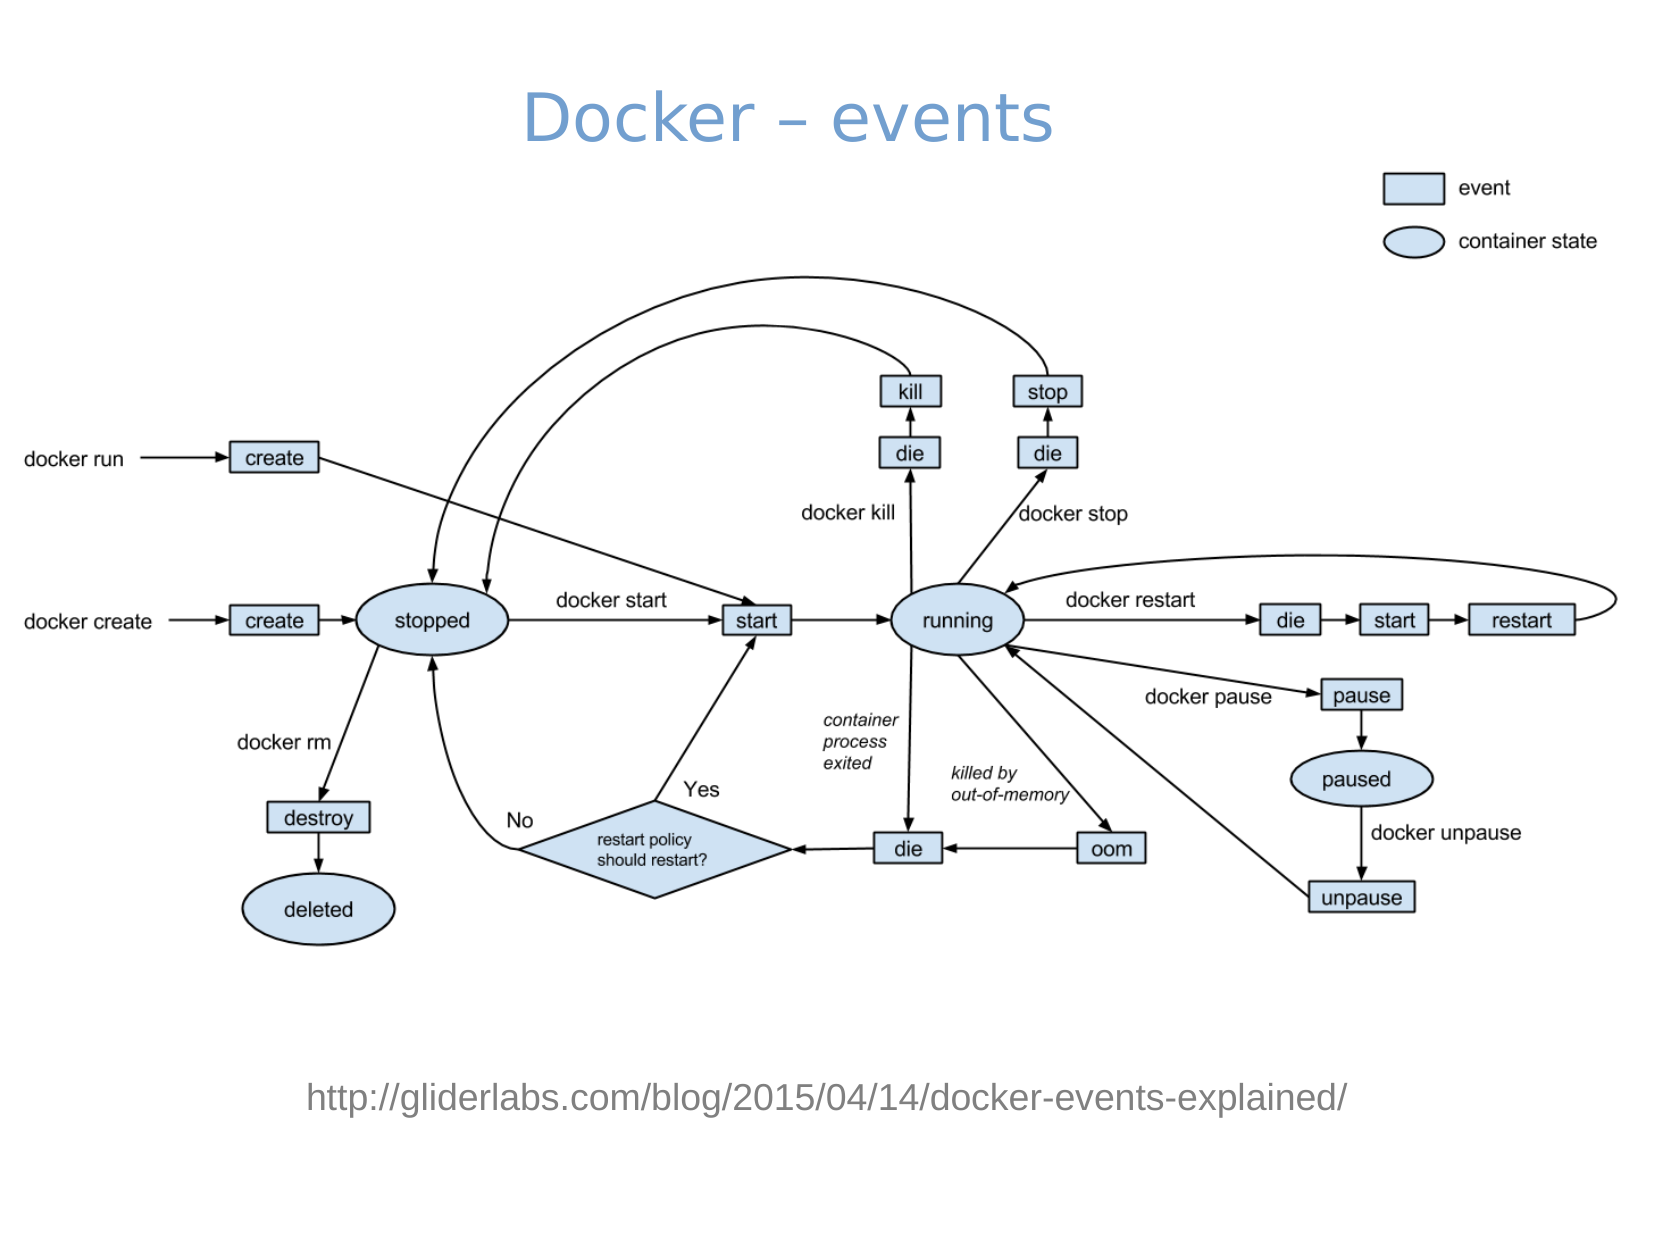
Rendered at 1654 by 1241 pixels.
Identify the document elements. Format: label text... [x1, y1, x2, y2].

text_box Docker – events [506, 72, 1147, 166]
picture [0, 148, 1654, 1092]
text_box http://gliderlabs.com/blog/2015/04/14/docker-events-explained/ [291, 1069, 1363, 1126]
